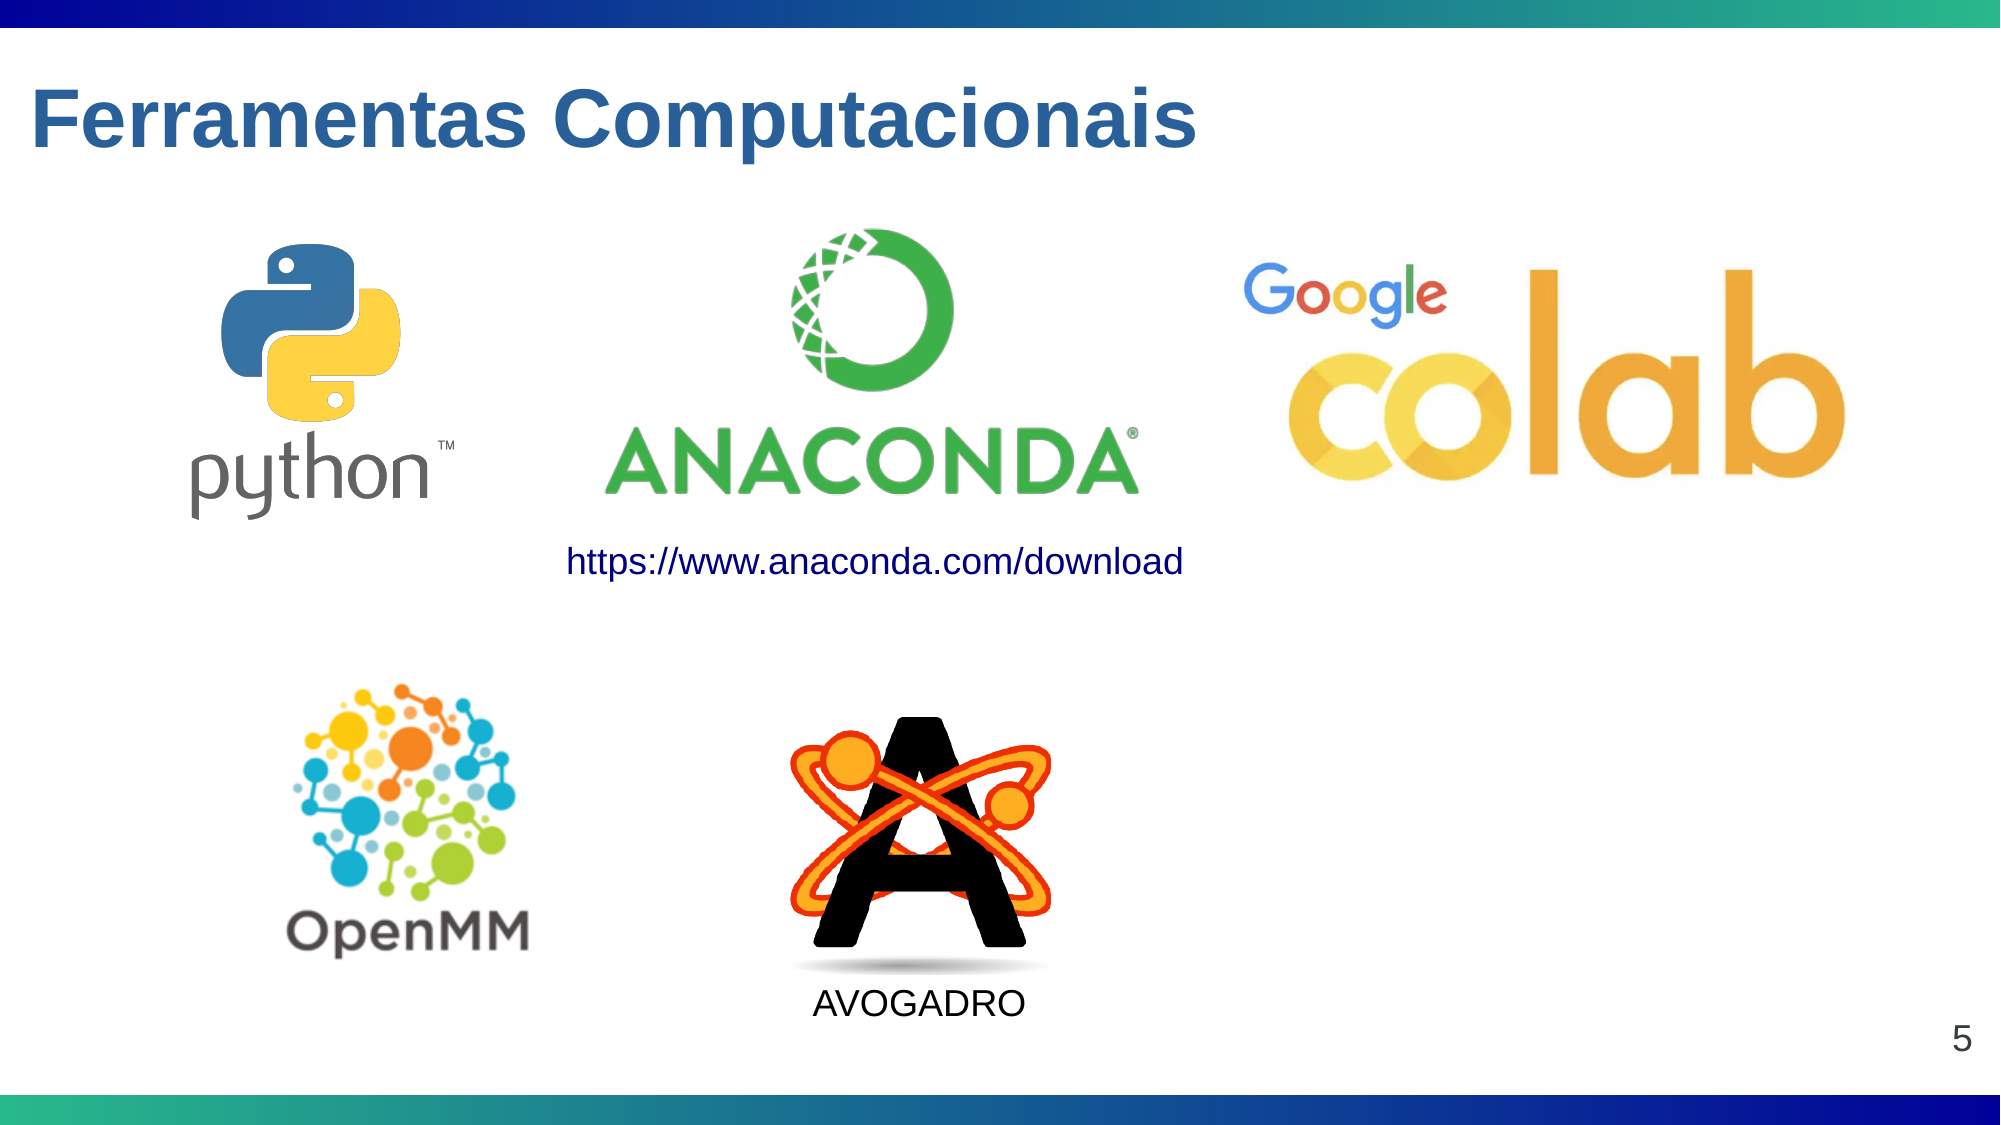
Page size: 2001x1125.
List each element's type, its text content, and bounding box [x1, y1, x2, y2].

text_box [0, 0, 2000, 28]
picture [209, 674, 601, 968]
text_box AVOGADRO [769, 975, 1070, 1051]
text_box Ferramentas Computacionais [15, 31, 1719, 210]
picture [58, 241, 563, 526]
picture [600, 224, 1149, 499]
text_box https://www.anaconda.com/download [551, 532, 1201, 590]
picture [787, 712, 1051, 975]
text_box [0, 1095, 2000, 1125]
picture [1237, 255, 1850, 488]
text_box <number> [1761, 1010, 1988, 1081]
